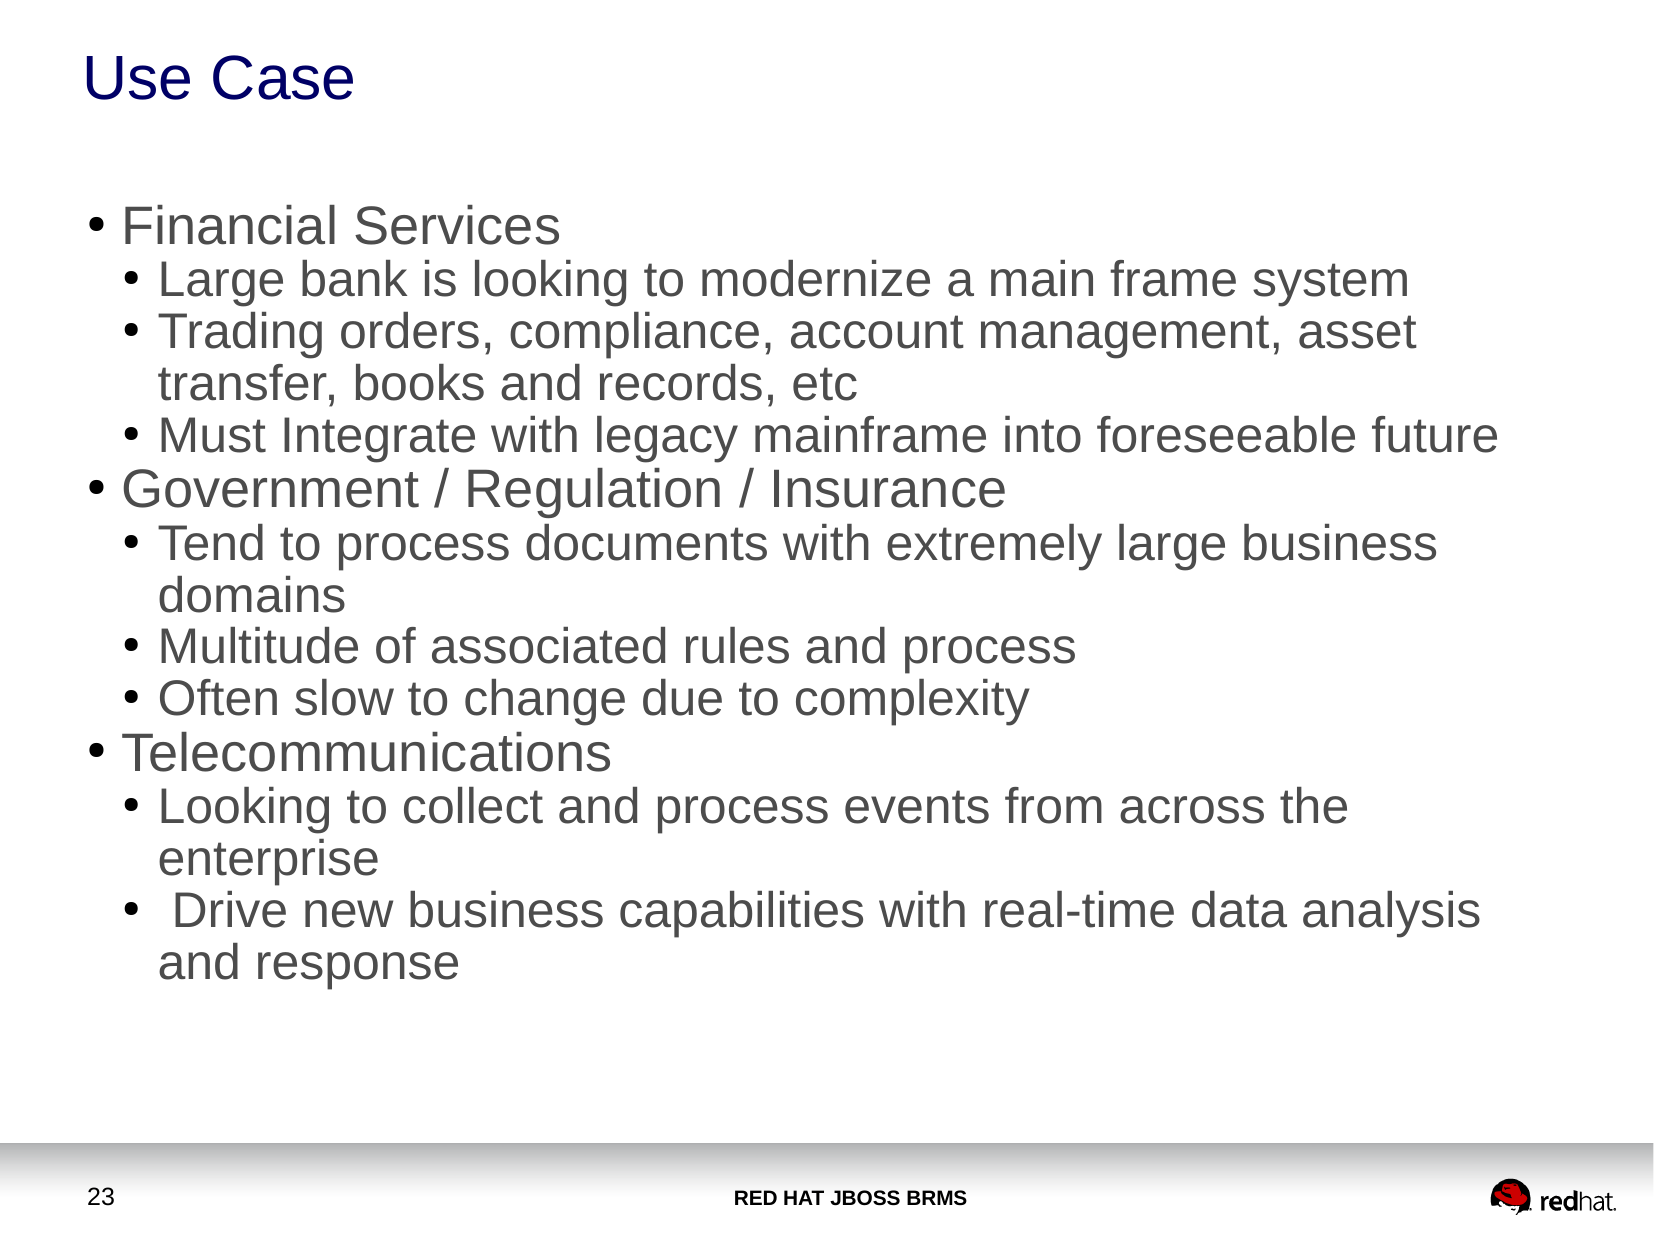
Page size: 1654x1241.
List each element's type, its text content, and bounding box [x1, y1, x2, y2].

text_box Use Case [82, 20, 1571, 133]
subtitle Financial Services Large bank is looking to modernize a main frame system Trading orders, compliance, account management, asset transfer, books and records, etc Must Integrate with legacy mainframe into foreseeable future Government / Regulation / Insurance Tend to process documents with extremely large business domains Multitude of associated rules and process Often slow to change due to complexity Telecommunications Looking to collect and process events from across the enterprise Drive new business capabilities with real-time data analysis and response [86, 150, 1576, 1039]
picture [0, 1143, 1654, 1241]
